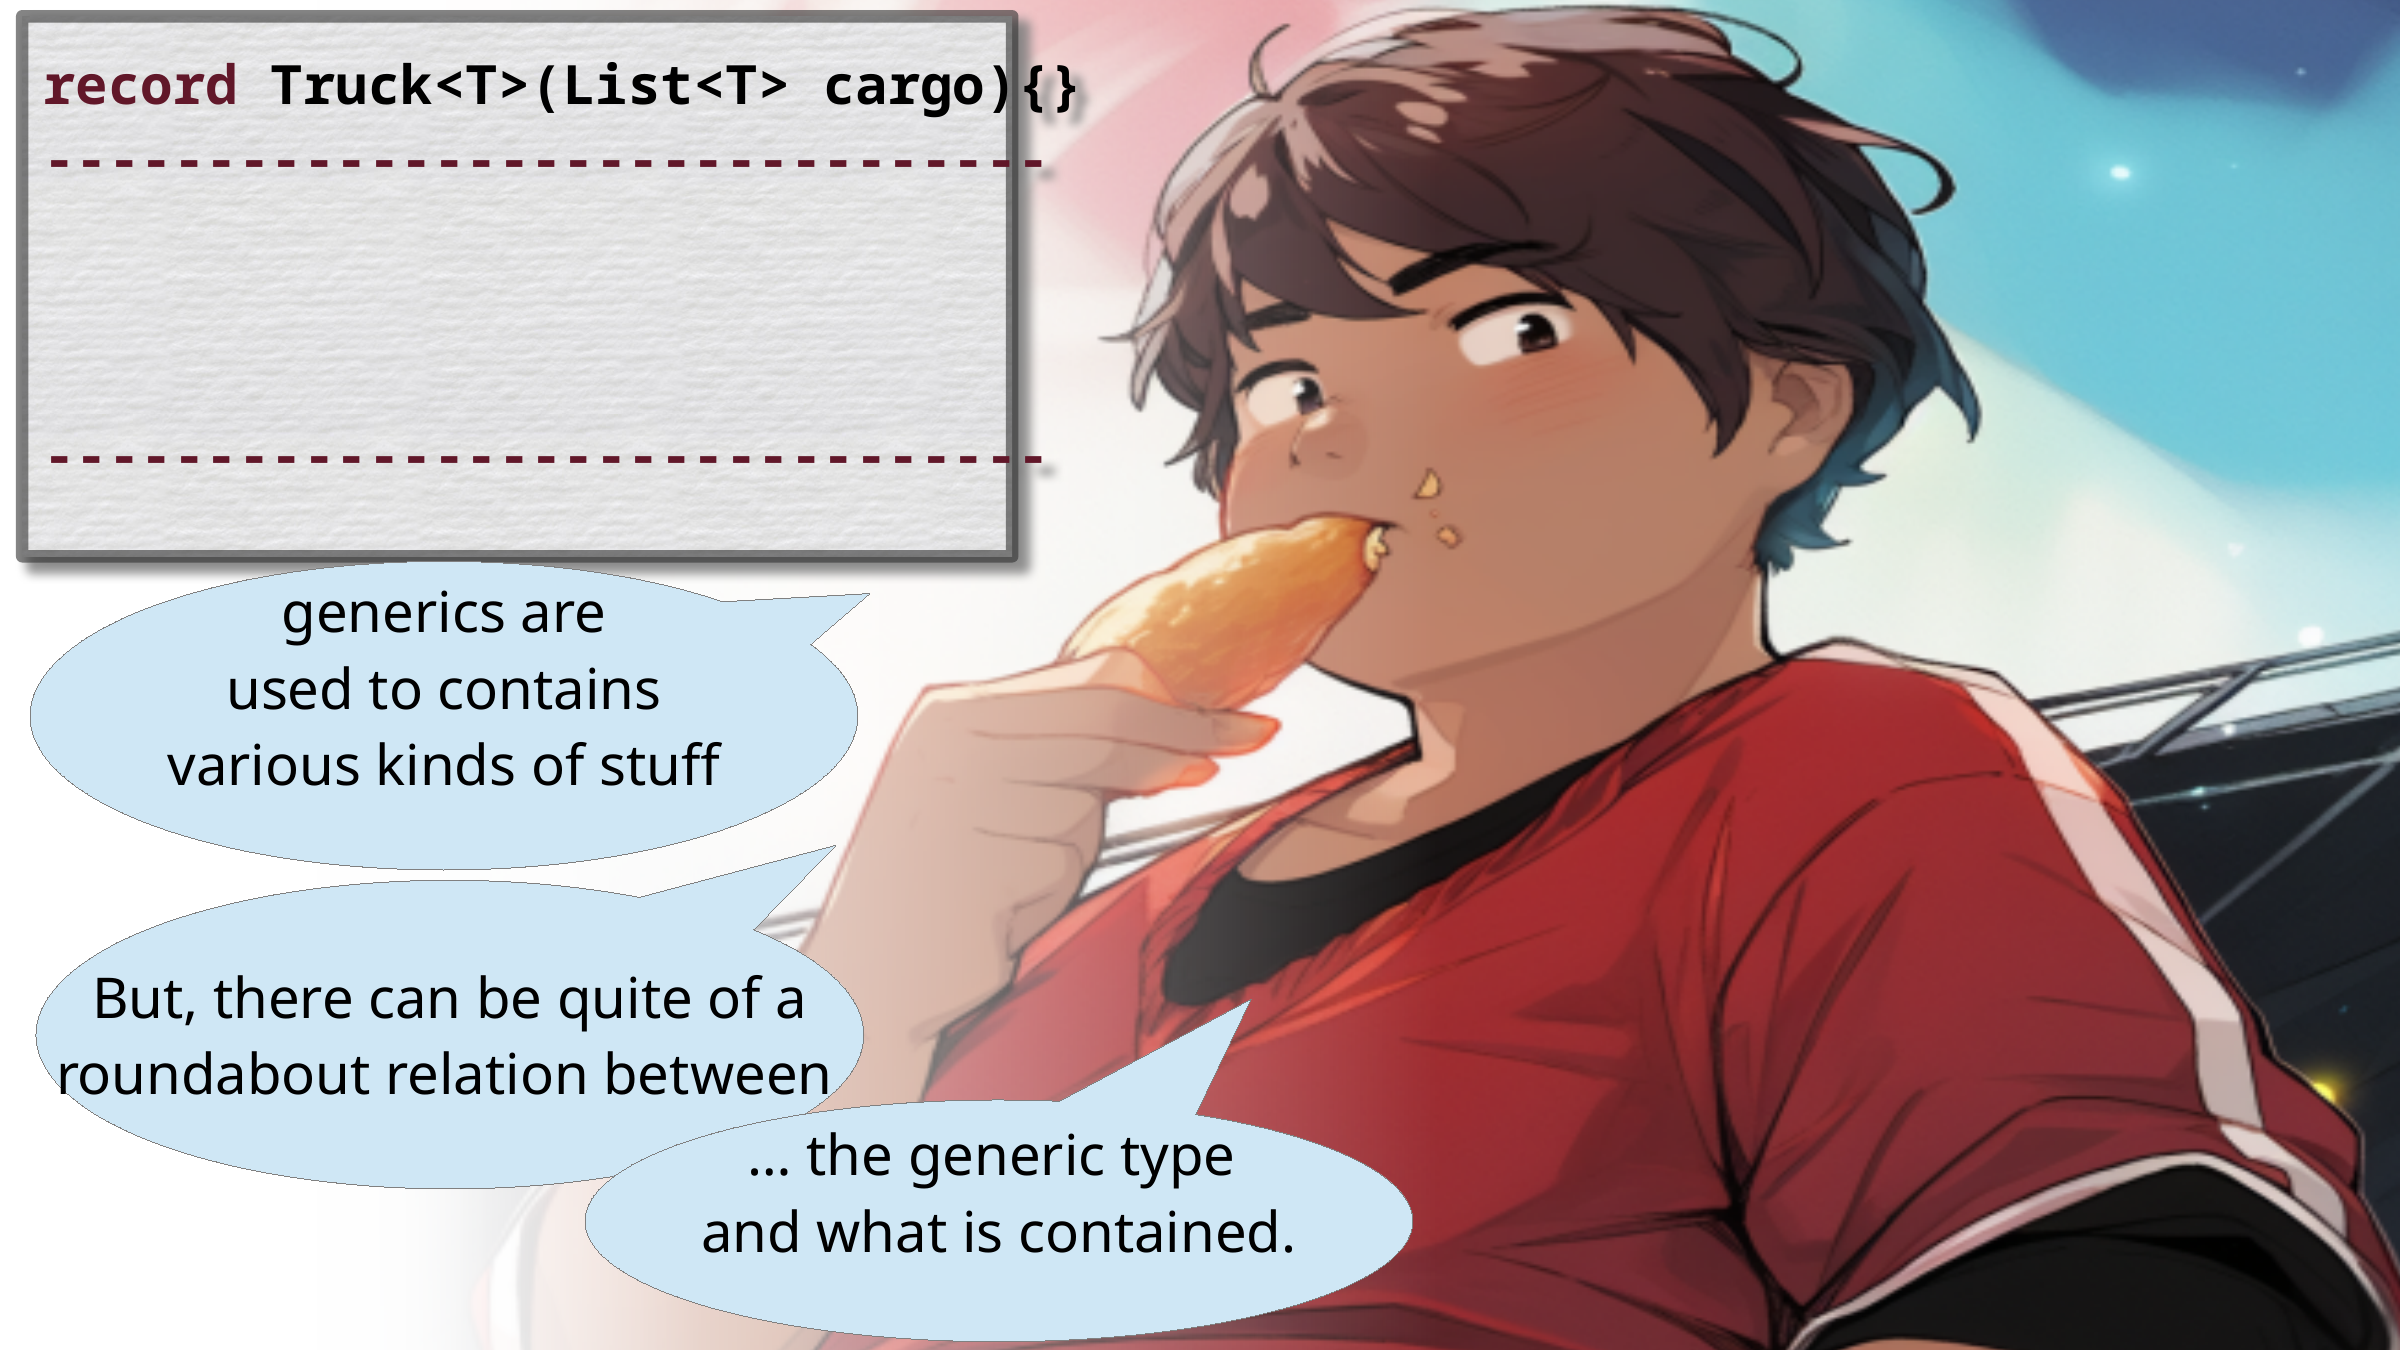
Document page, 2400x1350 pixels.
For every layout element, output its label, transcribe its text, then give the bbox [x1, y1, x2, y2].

text_box But, there can be quite of a roundabout relation between [35, 845, 864, 1189]
text_box record Truck<T>(List<T> cargo){} ------------------------------- ------------------------------- [22, 16, 1013, 557]
picture [1441, 0, 2400, 1350]
text_box generics are used to contains various kinds of stuff [30, 561, 870, 871]
text_box [315, 0, 1441, 1350]
text_box … the generic type and what is contained. [585, 999, 1413, 1342]
